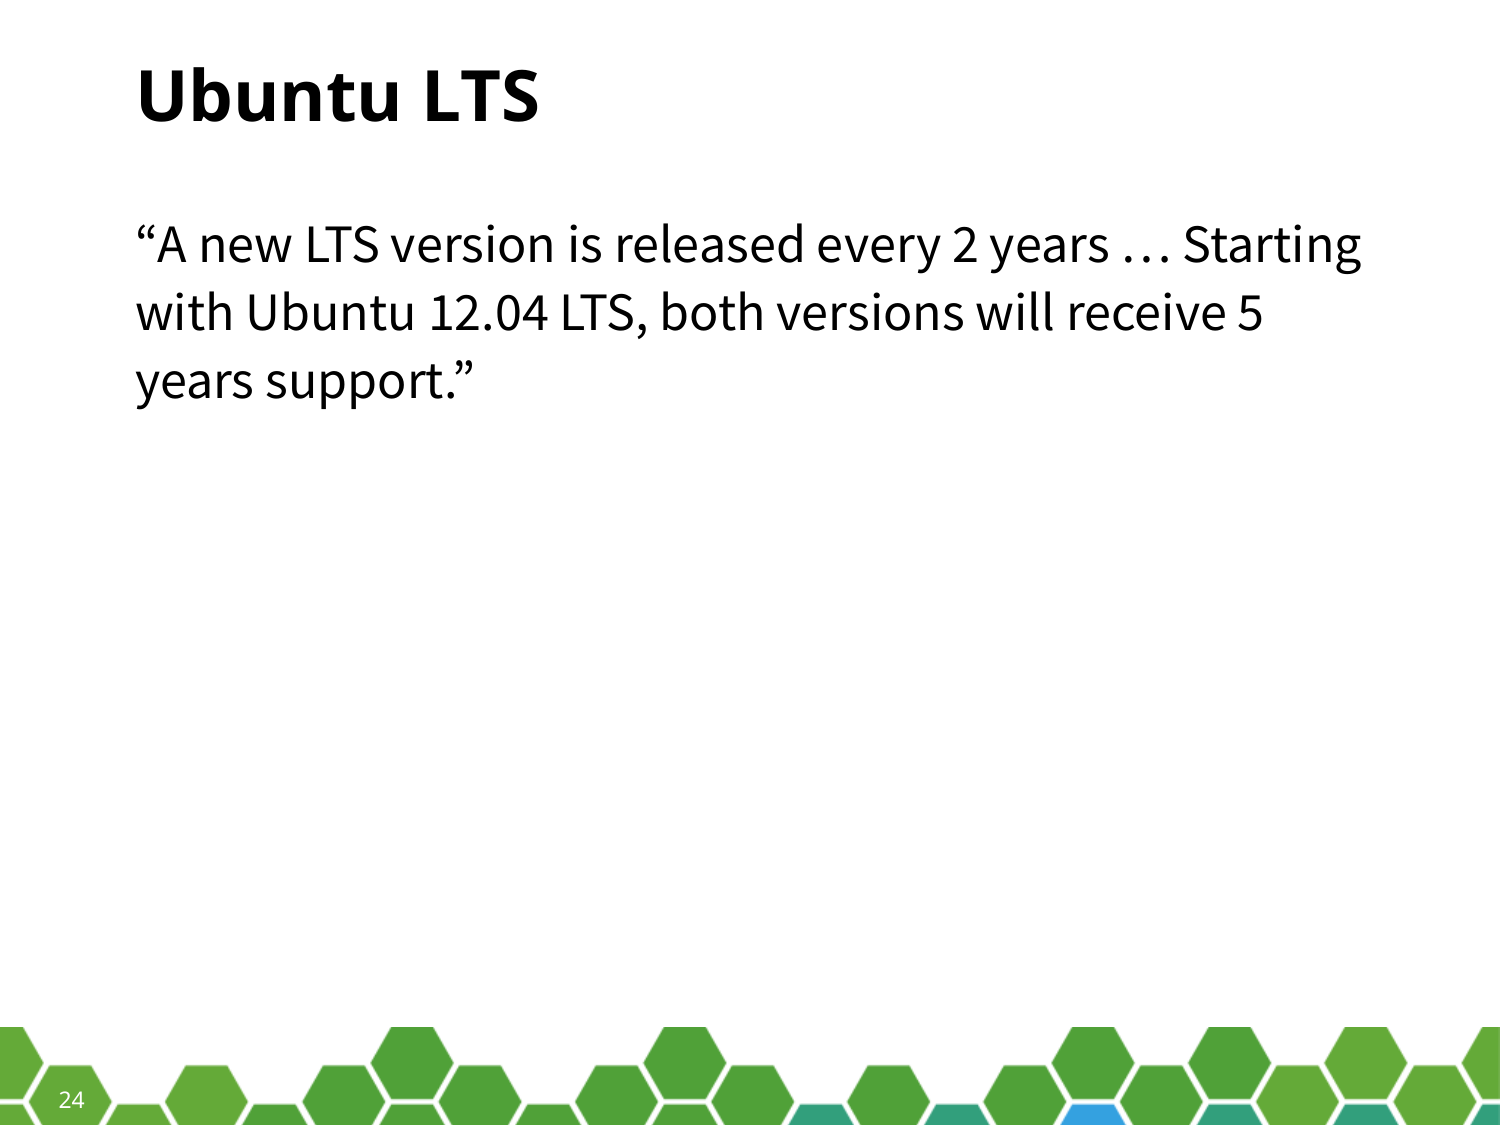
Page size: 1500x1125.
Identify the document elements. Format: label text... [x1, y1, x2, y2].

picture [0, 1027, 1500, 1125]
title Ubuntu LTS [135, 12, 1372, 175]
list “A new LTS version is released every 2 years … Starting with Ubuntu 12.04 LTS, both versions will receive 5 years support.” [135, 208, 1372, 862]
